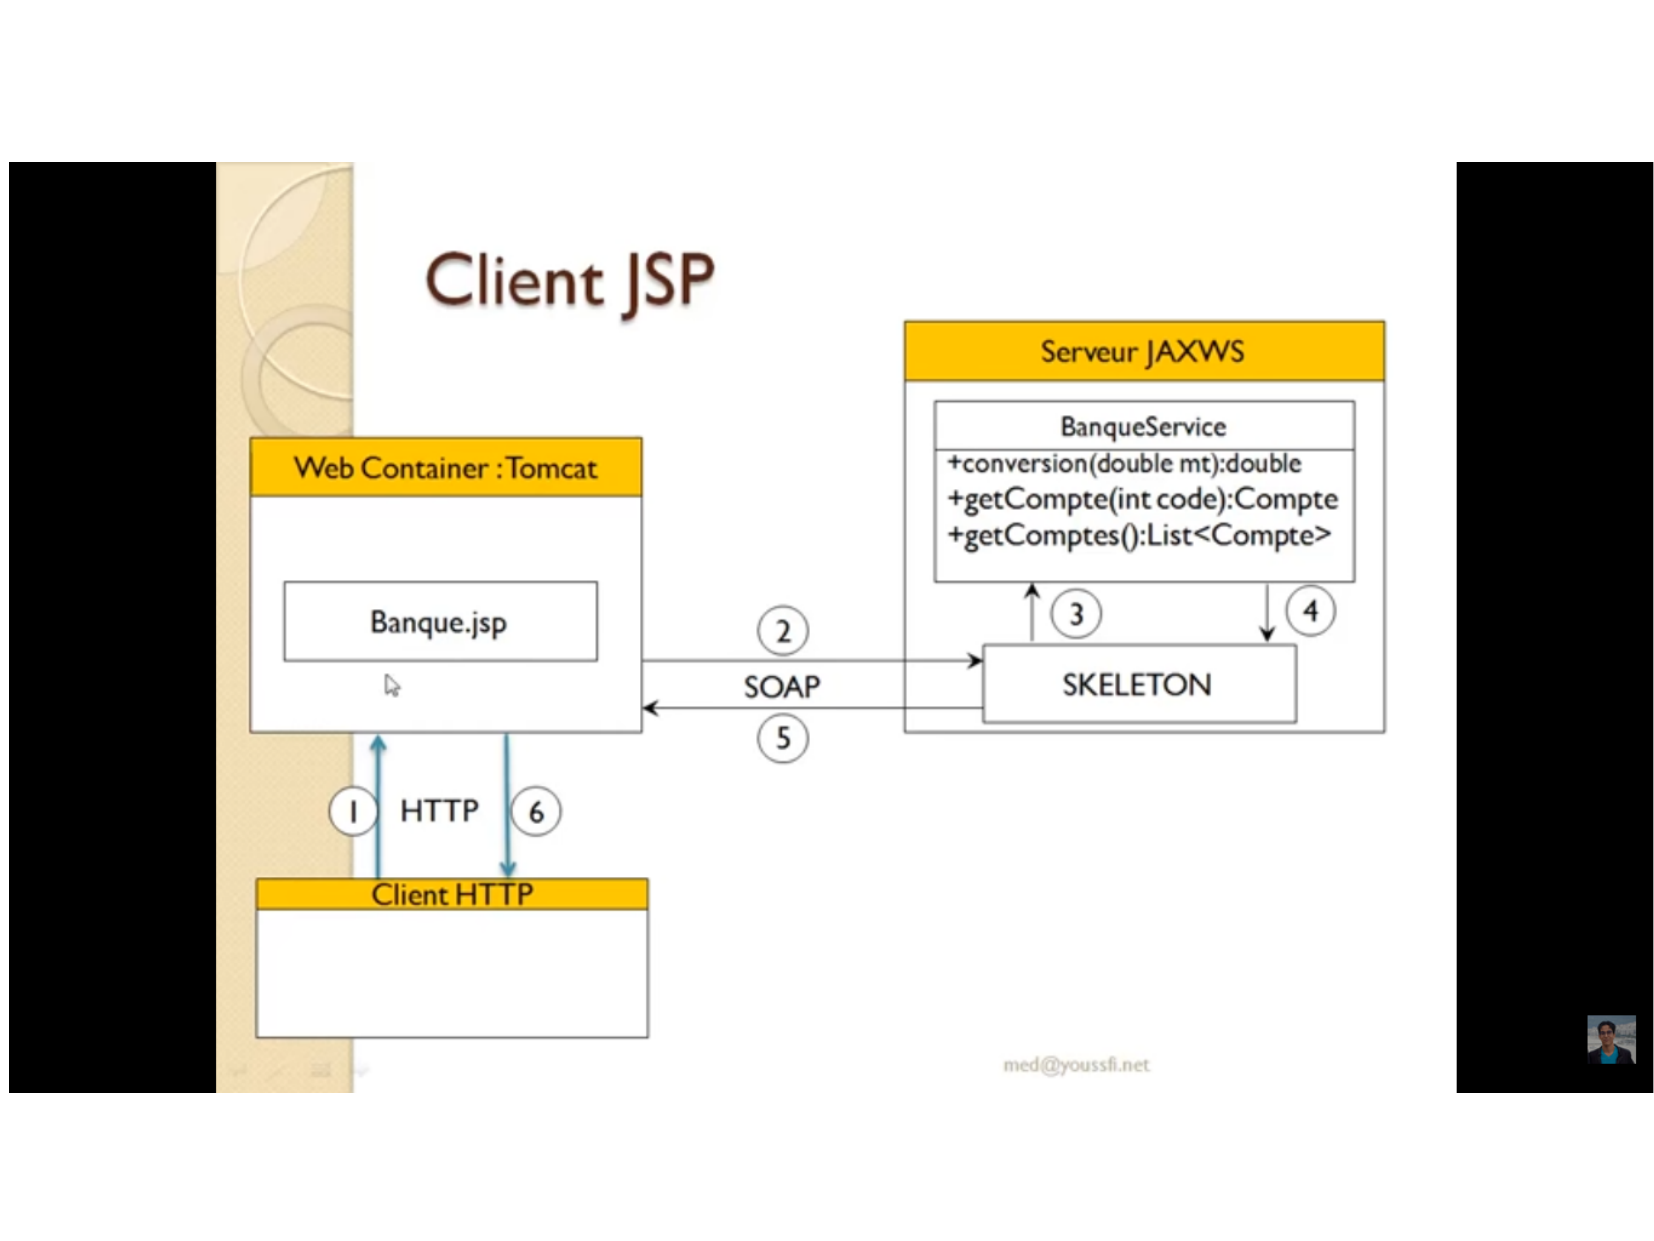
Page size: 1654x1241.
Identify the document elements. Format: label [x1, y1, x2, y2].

picture [9, 162, 1654, 1093]
